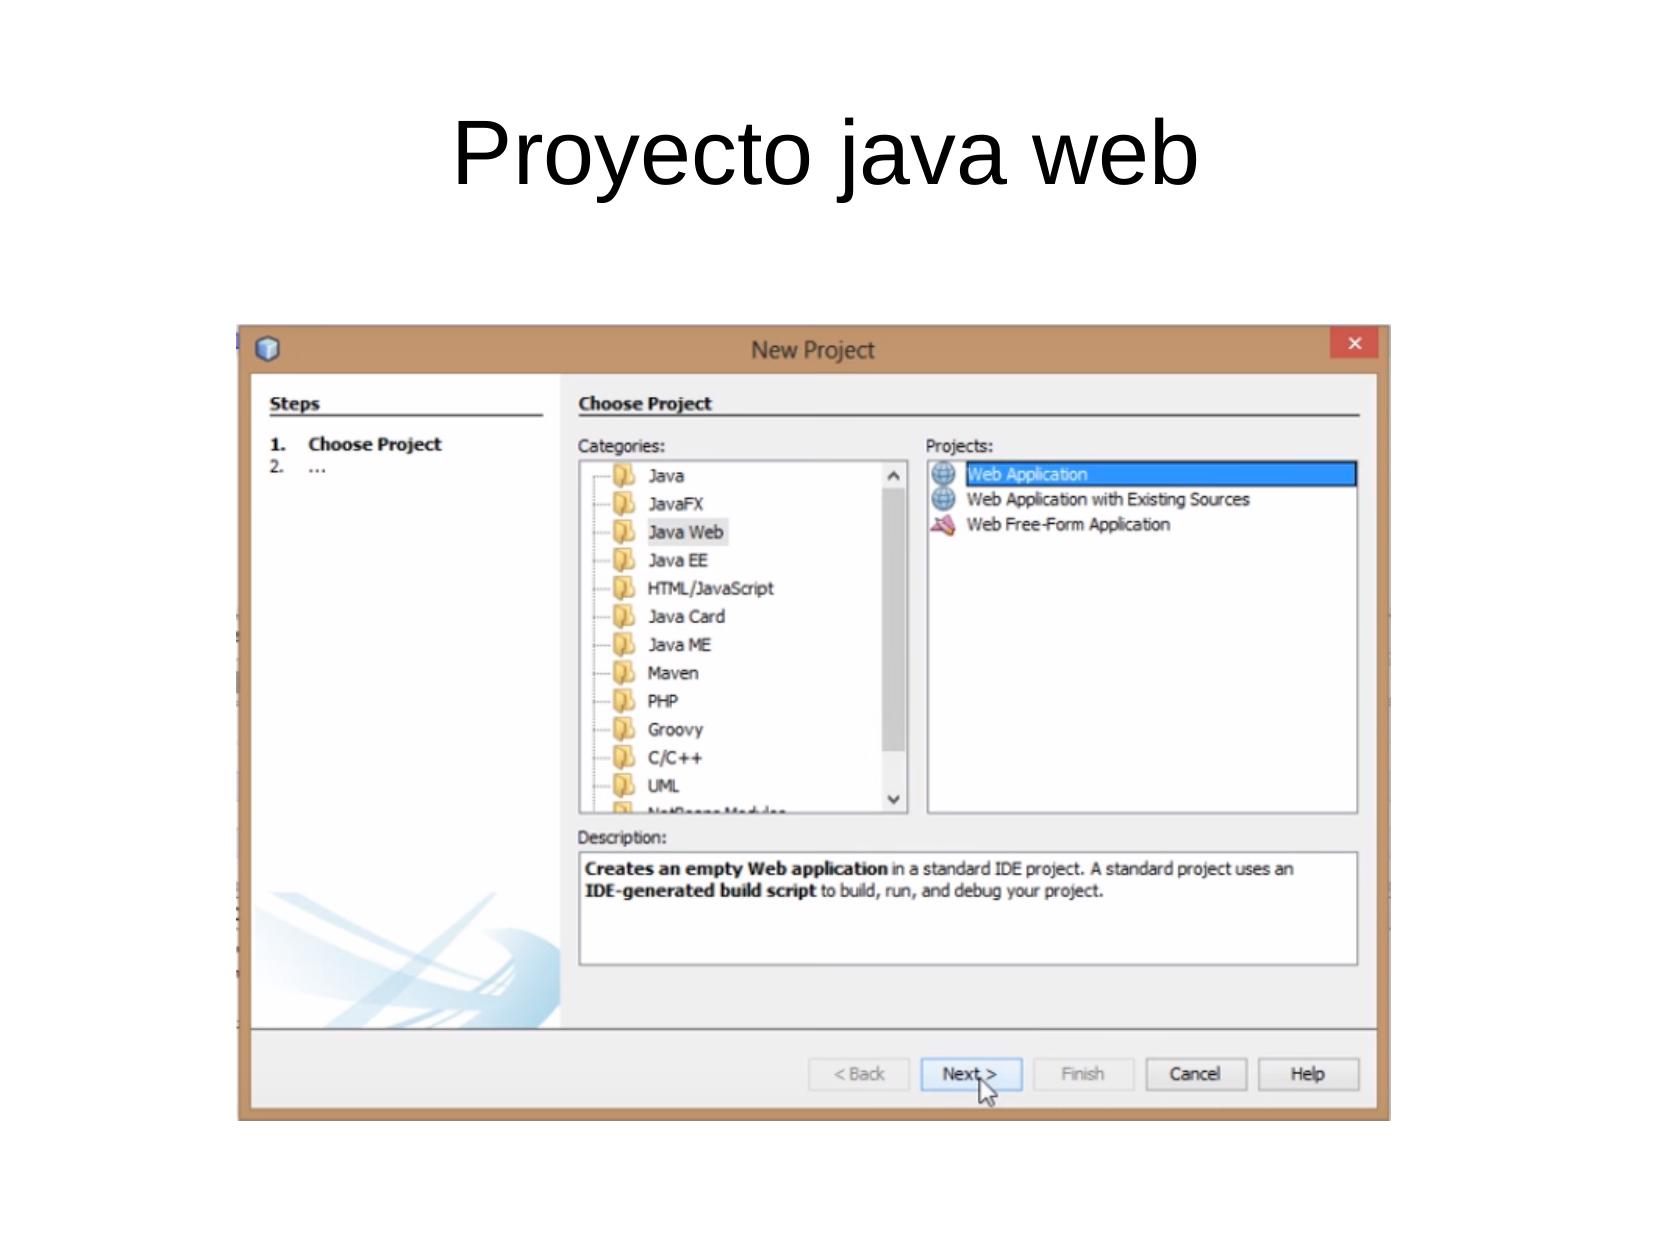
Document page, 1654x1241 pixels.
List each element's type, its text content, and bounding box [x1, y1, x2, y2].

picture [236, 324, 1391, 1121]
title Proyecto java web [82, 49, 1571, 257]
